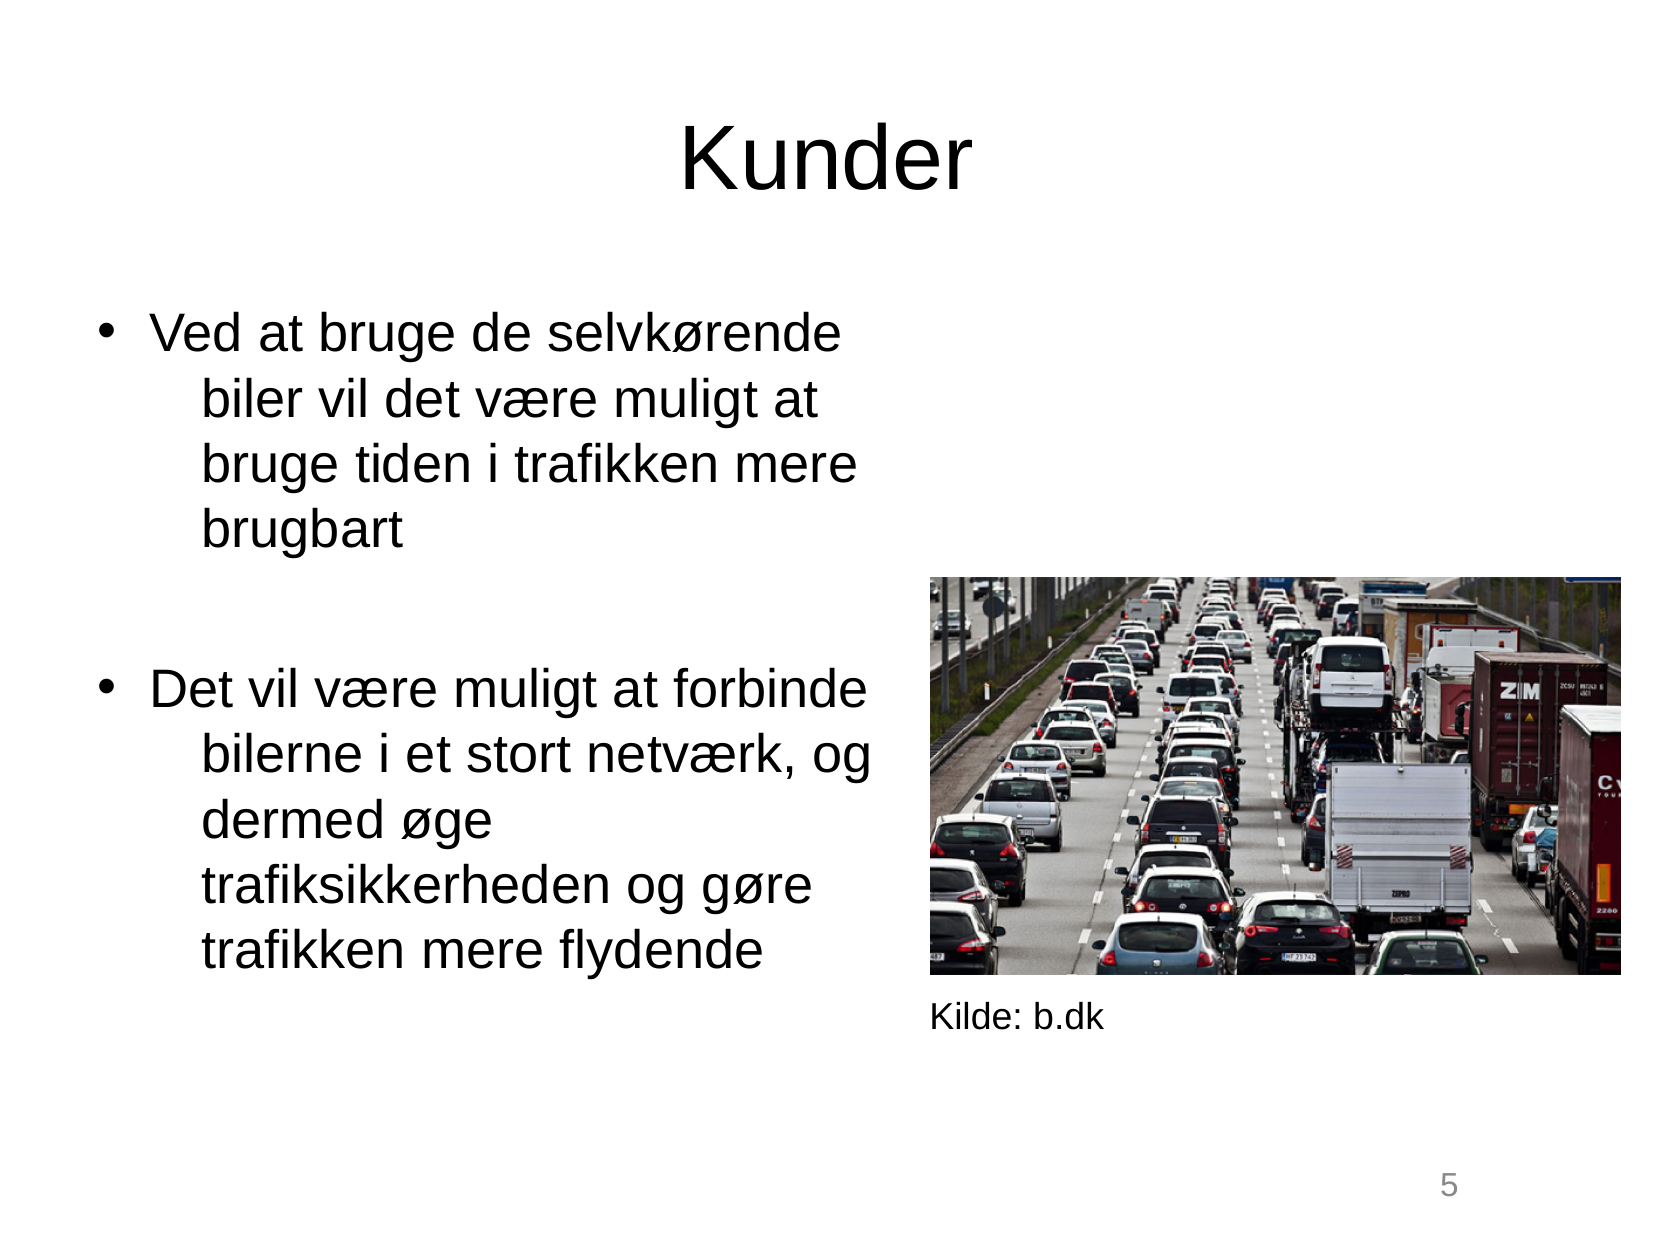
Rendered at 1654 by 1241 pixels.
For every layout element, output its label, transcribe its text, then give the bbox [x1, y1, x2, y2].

list Ved at bruge de selvkørende biler vil det være muligt at bruge tiden i trafikken mere brugbart Det vil være muligt at forbinde bilerne i et stort netværk, og dermed øge trafiksikkerheden og gøre trafikken mere flydende [82, 290, 931, 991]
title Kunder [82, 49, 1571, 257]
picture [930, 577, 1621, 976]
text_box Kilde: b.dk [914, 987, 1305, 1045]
